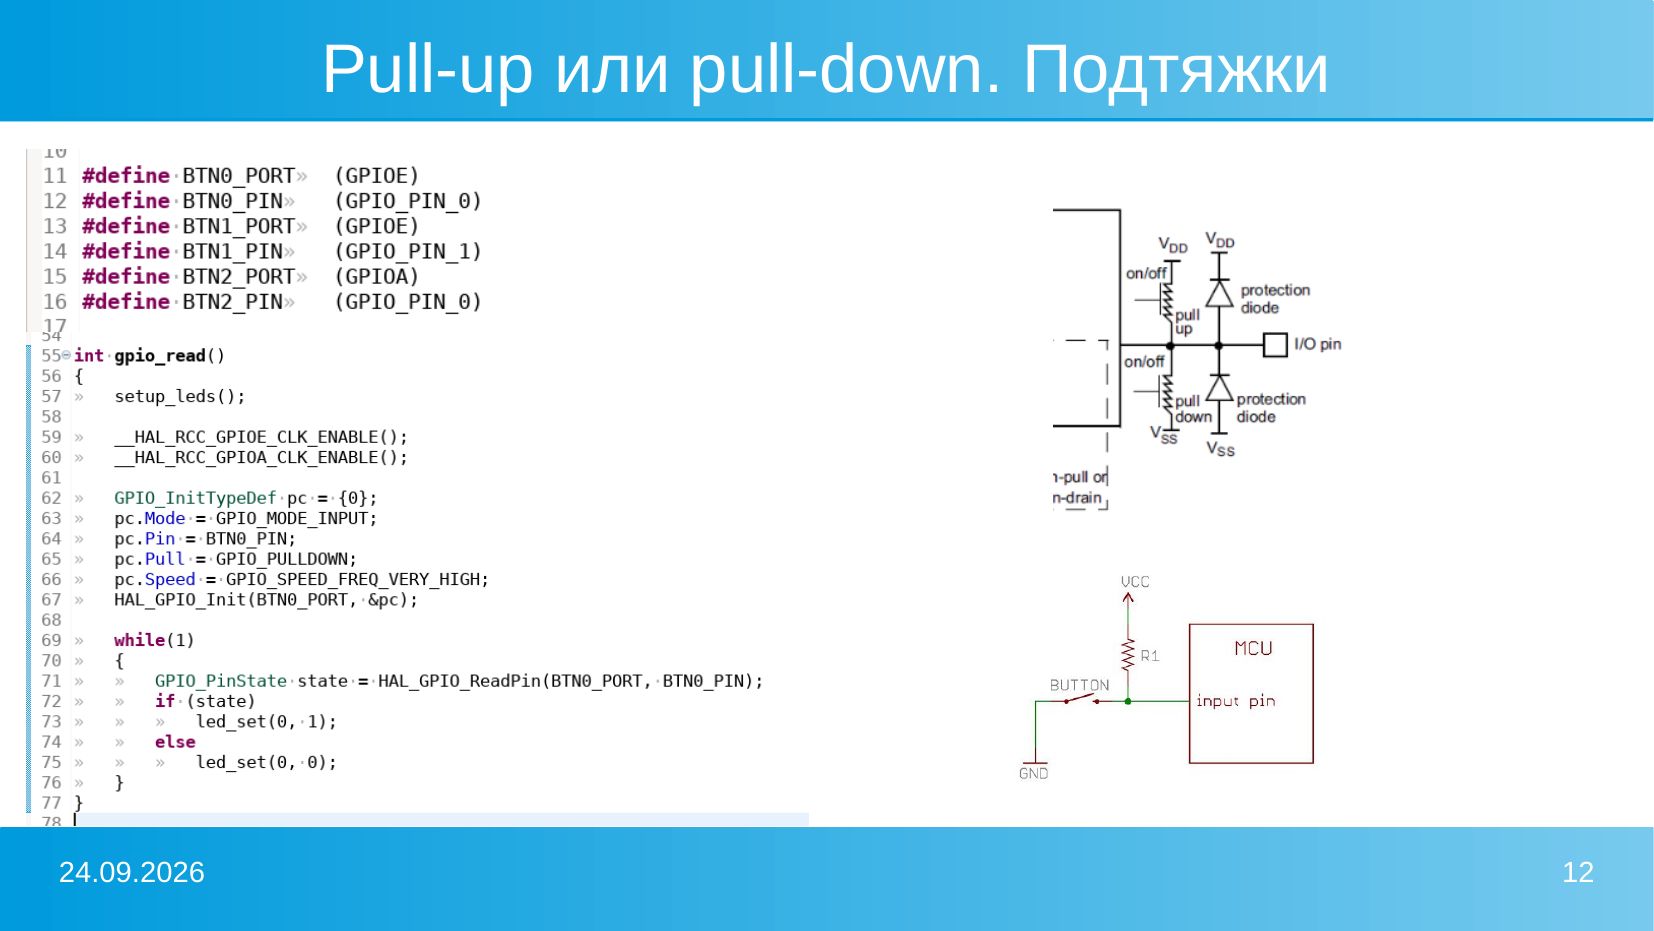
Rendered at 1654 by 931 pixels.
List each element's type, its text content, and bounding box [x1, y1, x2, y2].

picture [1053, 131, 1351, 526]
picture [26, 149, 809, 826]
title Pull-up или pull-down. Подтяжки [59, 29, 1595, 108]
picture [1012, 562, 1325, 792]
